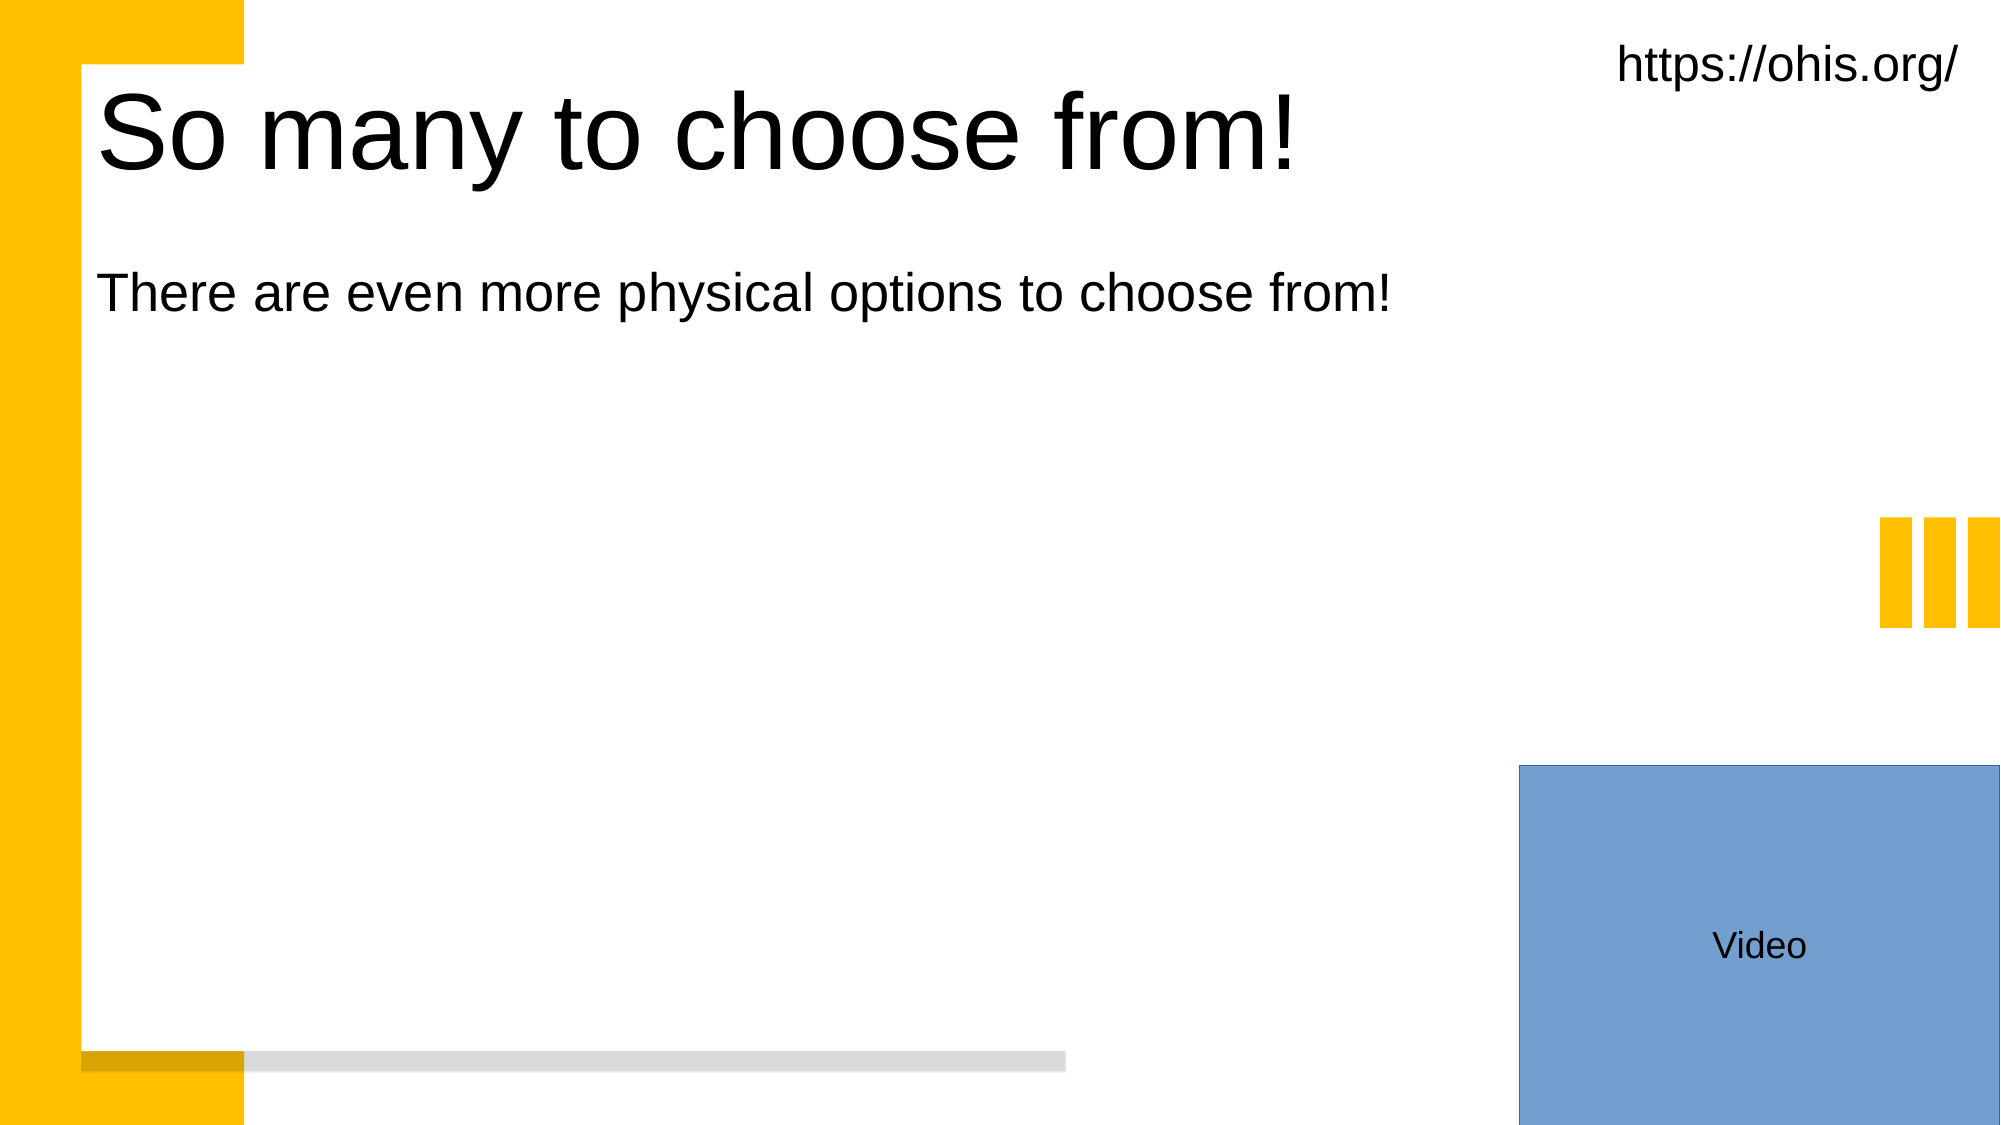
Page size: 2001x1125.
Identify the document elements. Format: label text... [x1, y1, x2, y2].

text_box There are even more physical options to choose from! [81, 254, 1516, 1036]
text_box Video [1519, 765, 2000, 1125]
text_box https://ohis.org/ [1590, 29, 1974, 105]
text_box [0, 0, 2000, 1125]
text_box So many to choose from! [81, 64, 1921, 201]
